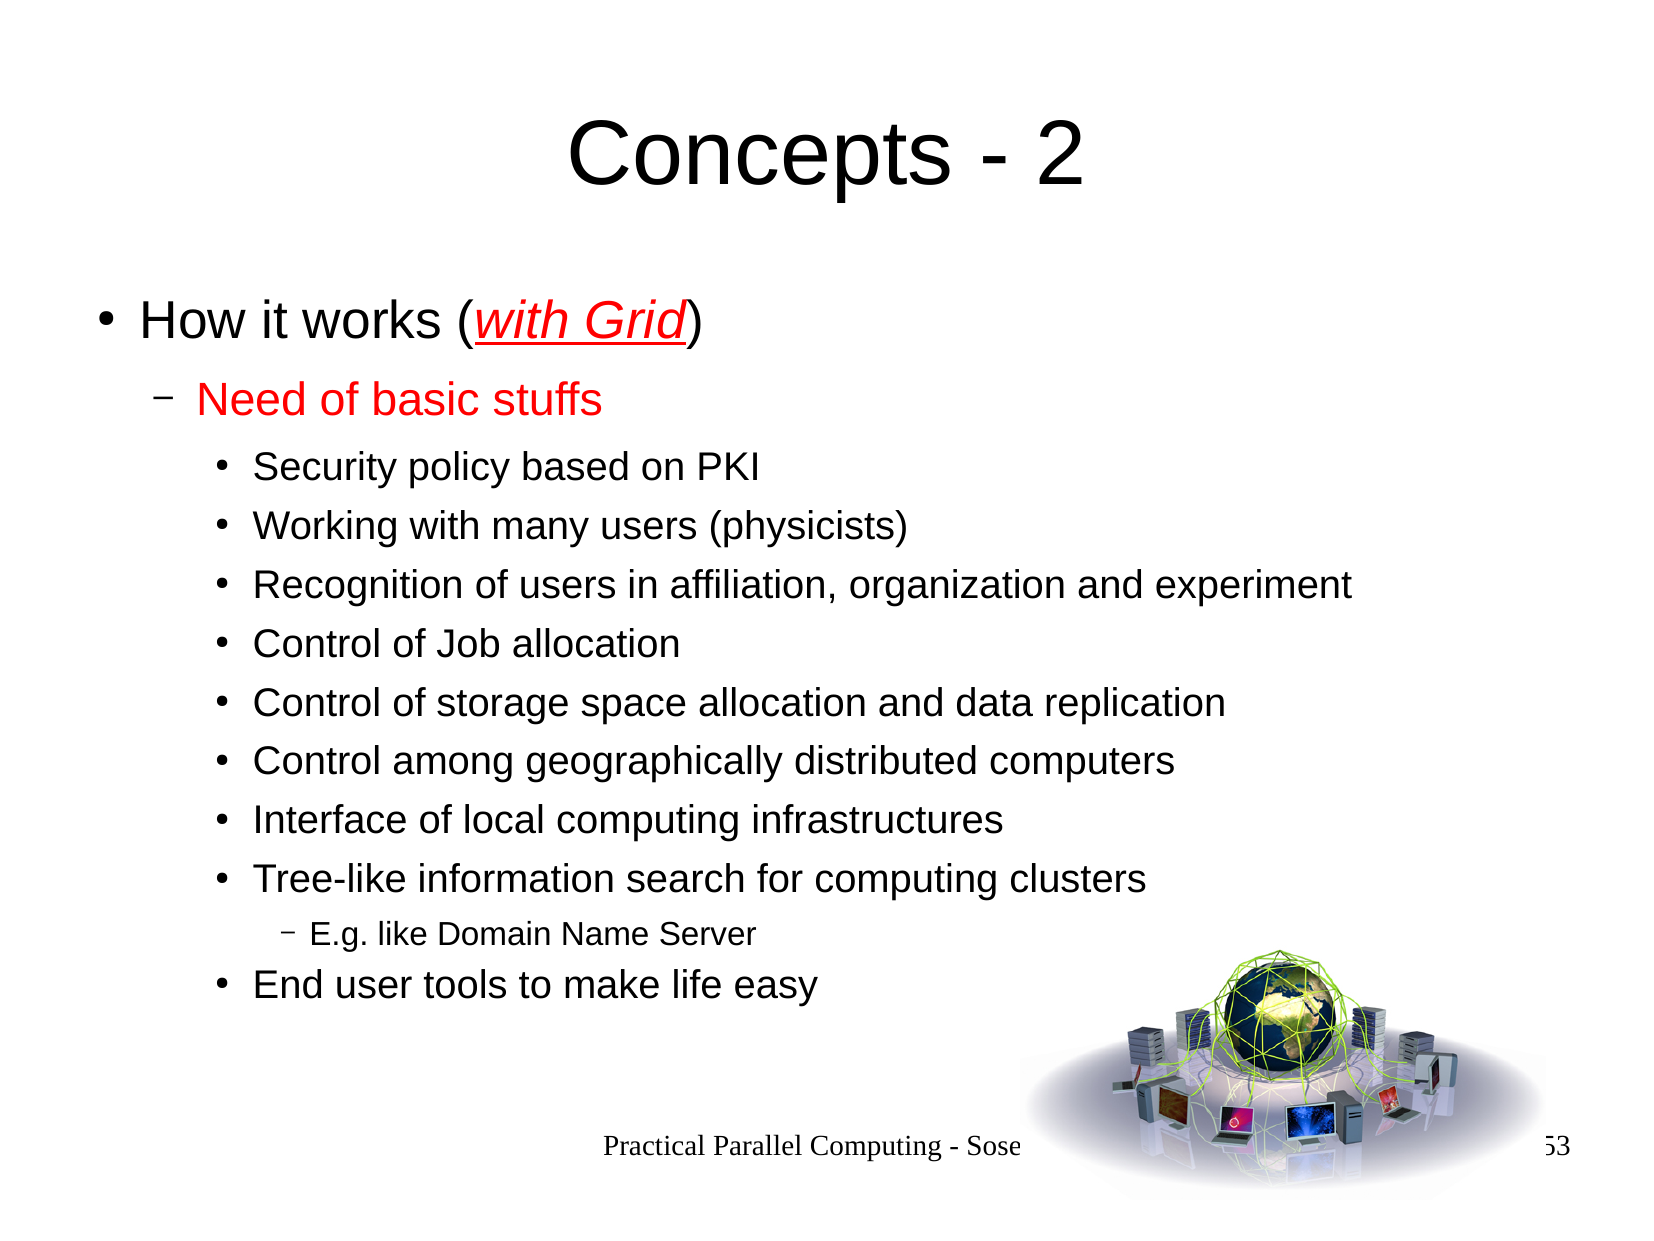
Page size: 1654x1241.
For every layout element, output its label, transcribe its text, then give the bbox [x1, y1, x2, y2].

picture [1020, 944, 1546, 1201]
list How it works (with Grid) Need of basic stuffs Security policy based on PKI Working with many users (physicists) Recognition of users in affiliation, organization and experiment Control of Job allocation Control of storage space allocation and data replication Control among geographically distributed computers Interface of local computing infrastructures Tree-like information search for computing clusters E.g. like Domain Name Server End user tools to make life easy [82, 290, 1571, 1010]
title Concepts - 2 [82, 49, 1571, 257]
